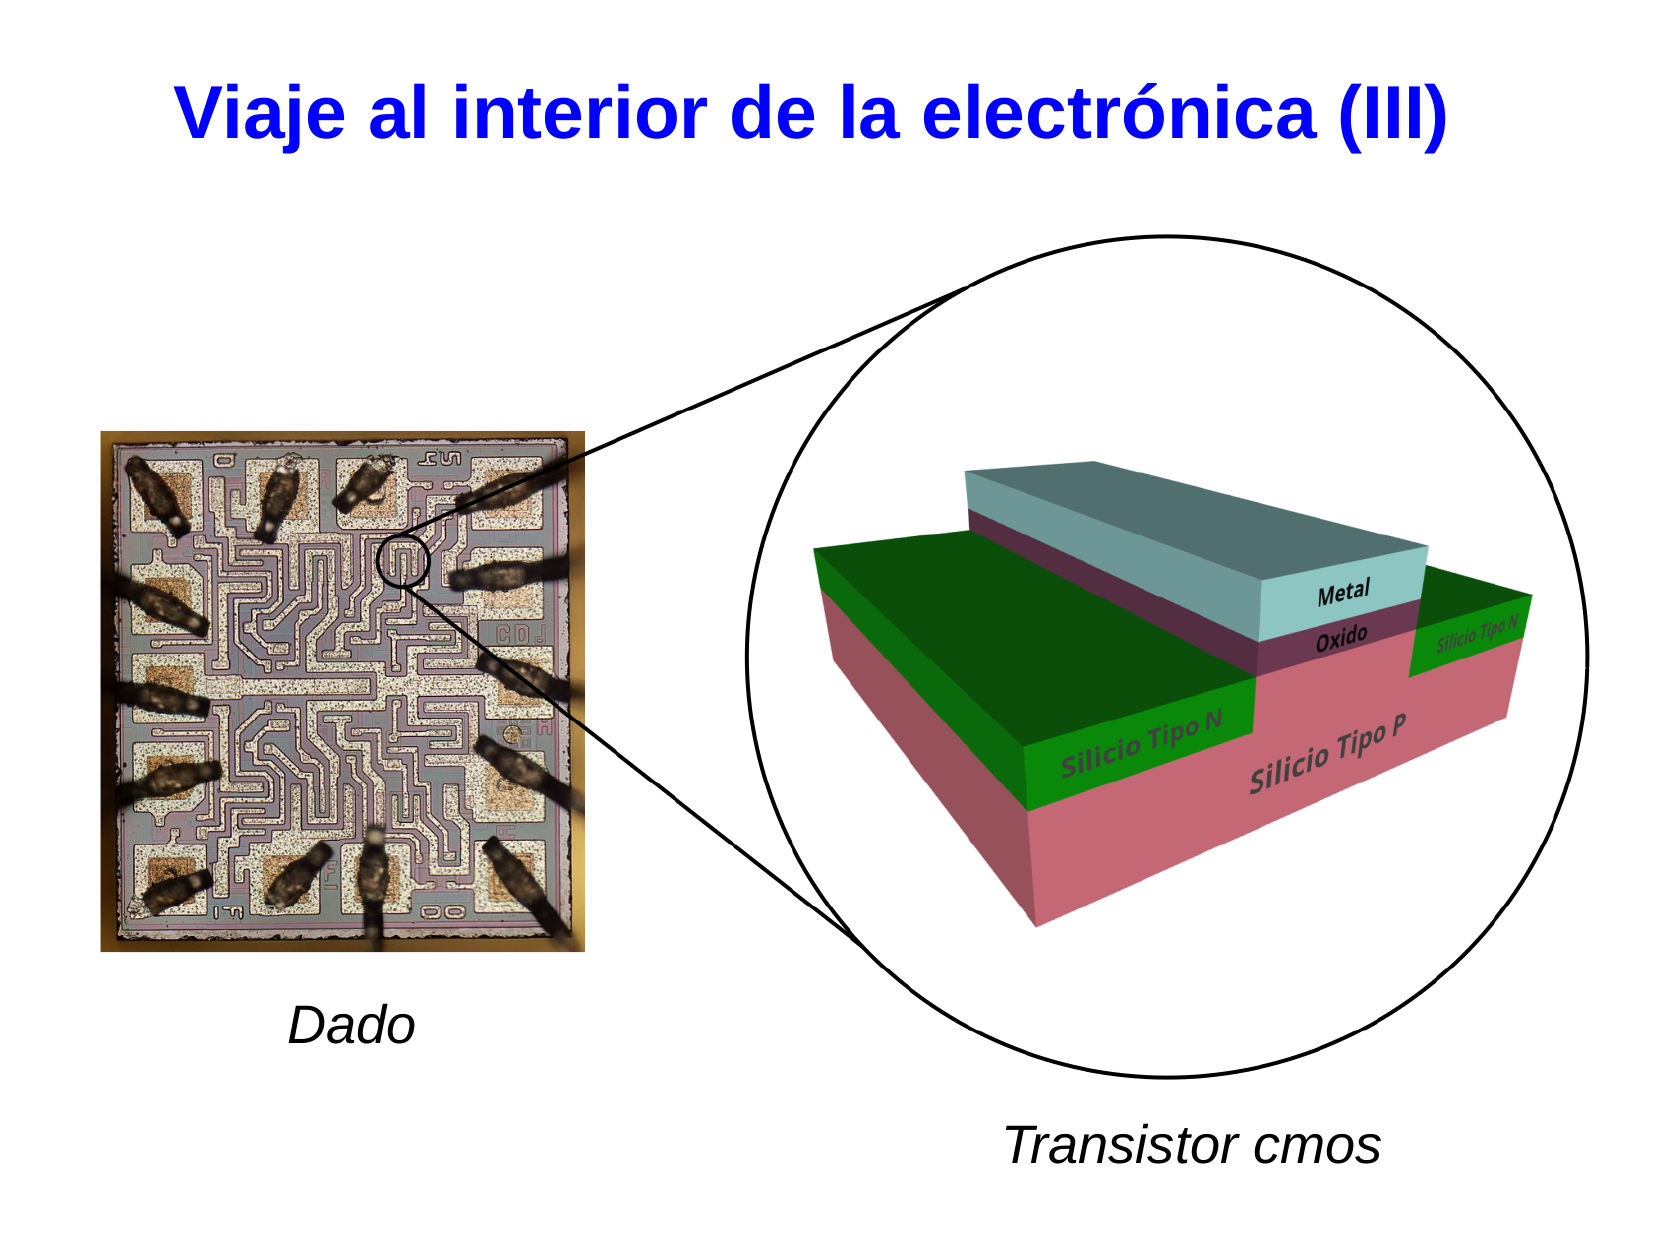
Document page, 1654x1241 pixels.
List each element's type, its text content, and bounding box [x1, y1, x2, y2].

text_box Transistor cmos [930, 1110, 1455, 1179]
picture [90, 224, 1612, 1093]
text_box Dado [90, 990, 615, 1059]
text_box Viaje al interior de la electrónica (III) [64, 59, 1561, 166]
